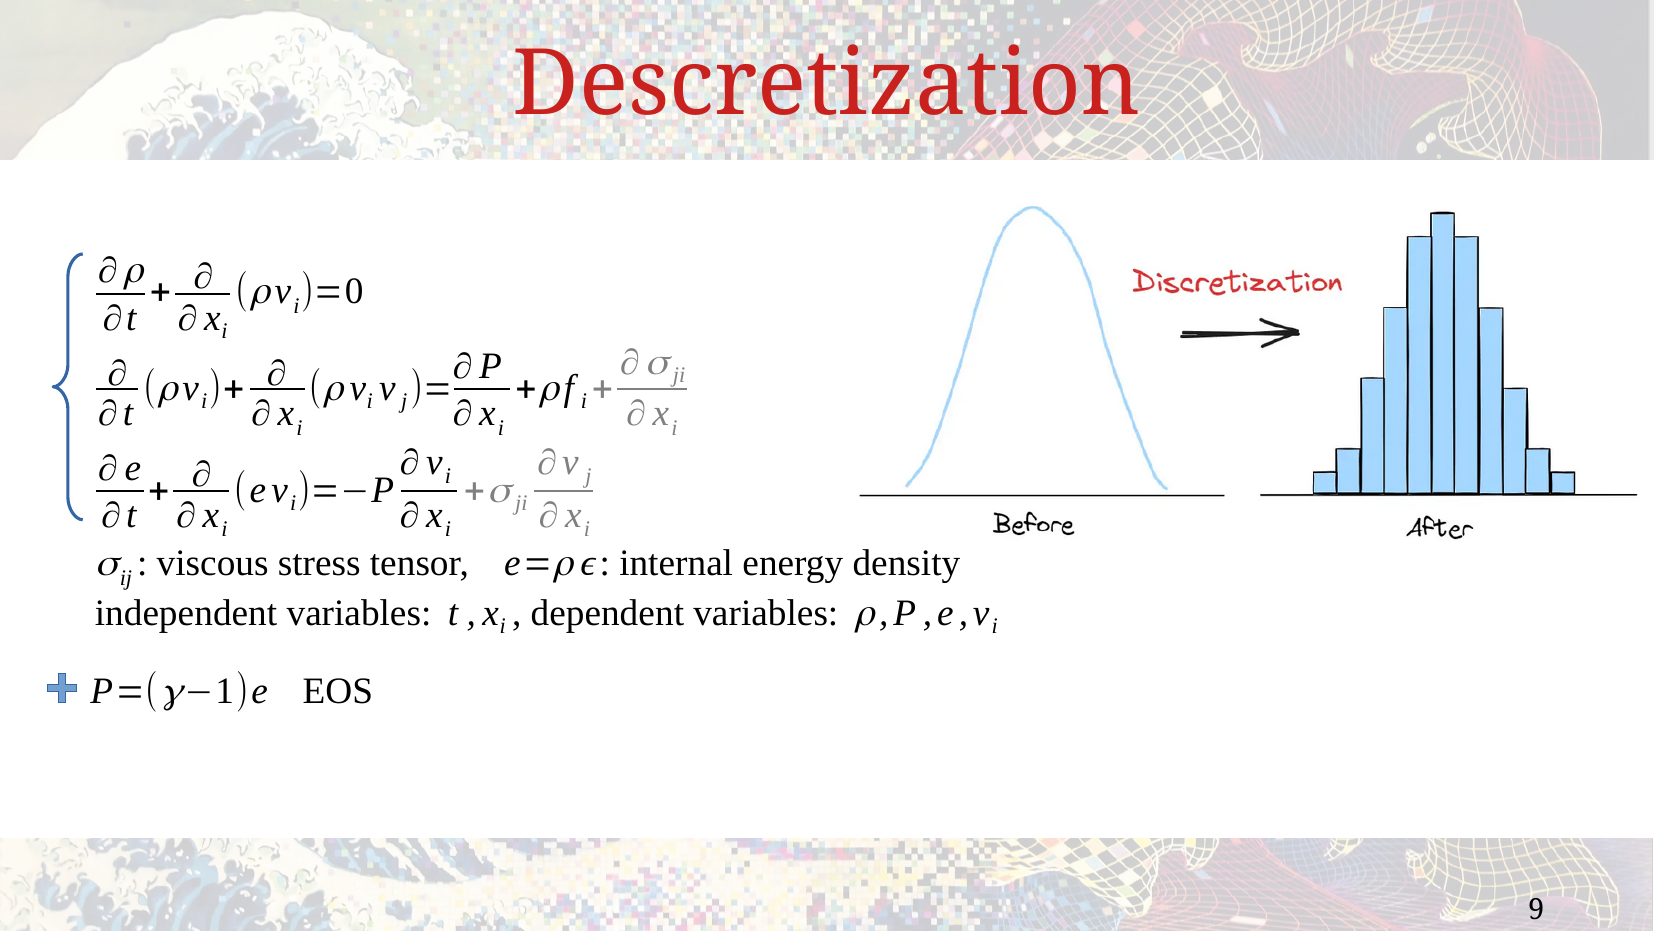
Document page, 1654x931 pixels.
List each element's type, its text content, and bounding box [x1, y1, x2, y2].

picture [852, 176, 1654, 562]
text_box [47, 673, 77, 703]
chart [88, 253, 1005, 639]
title Descretization [0, 33, 1654, 126]
chart [82, 669, 380, 715]
